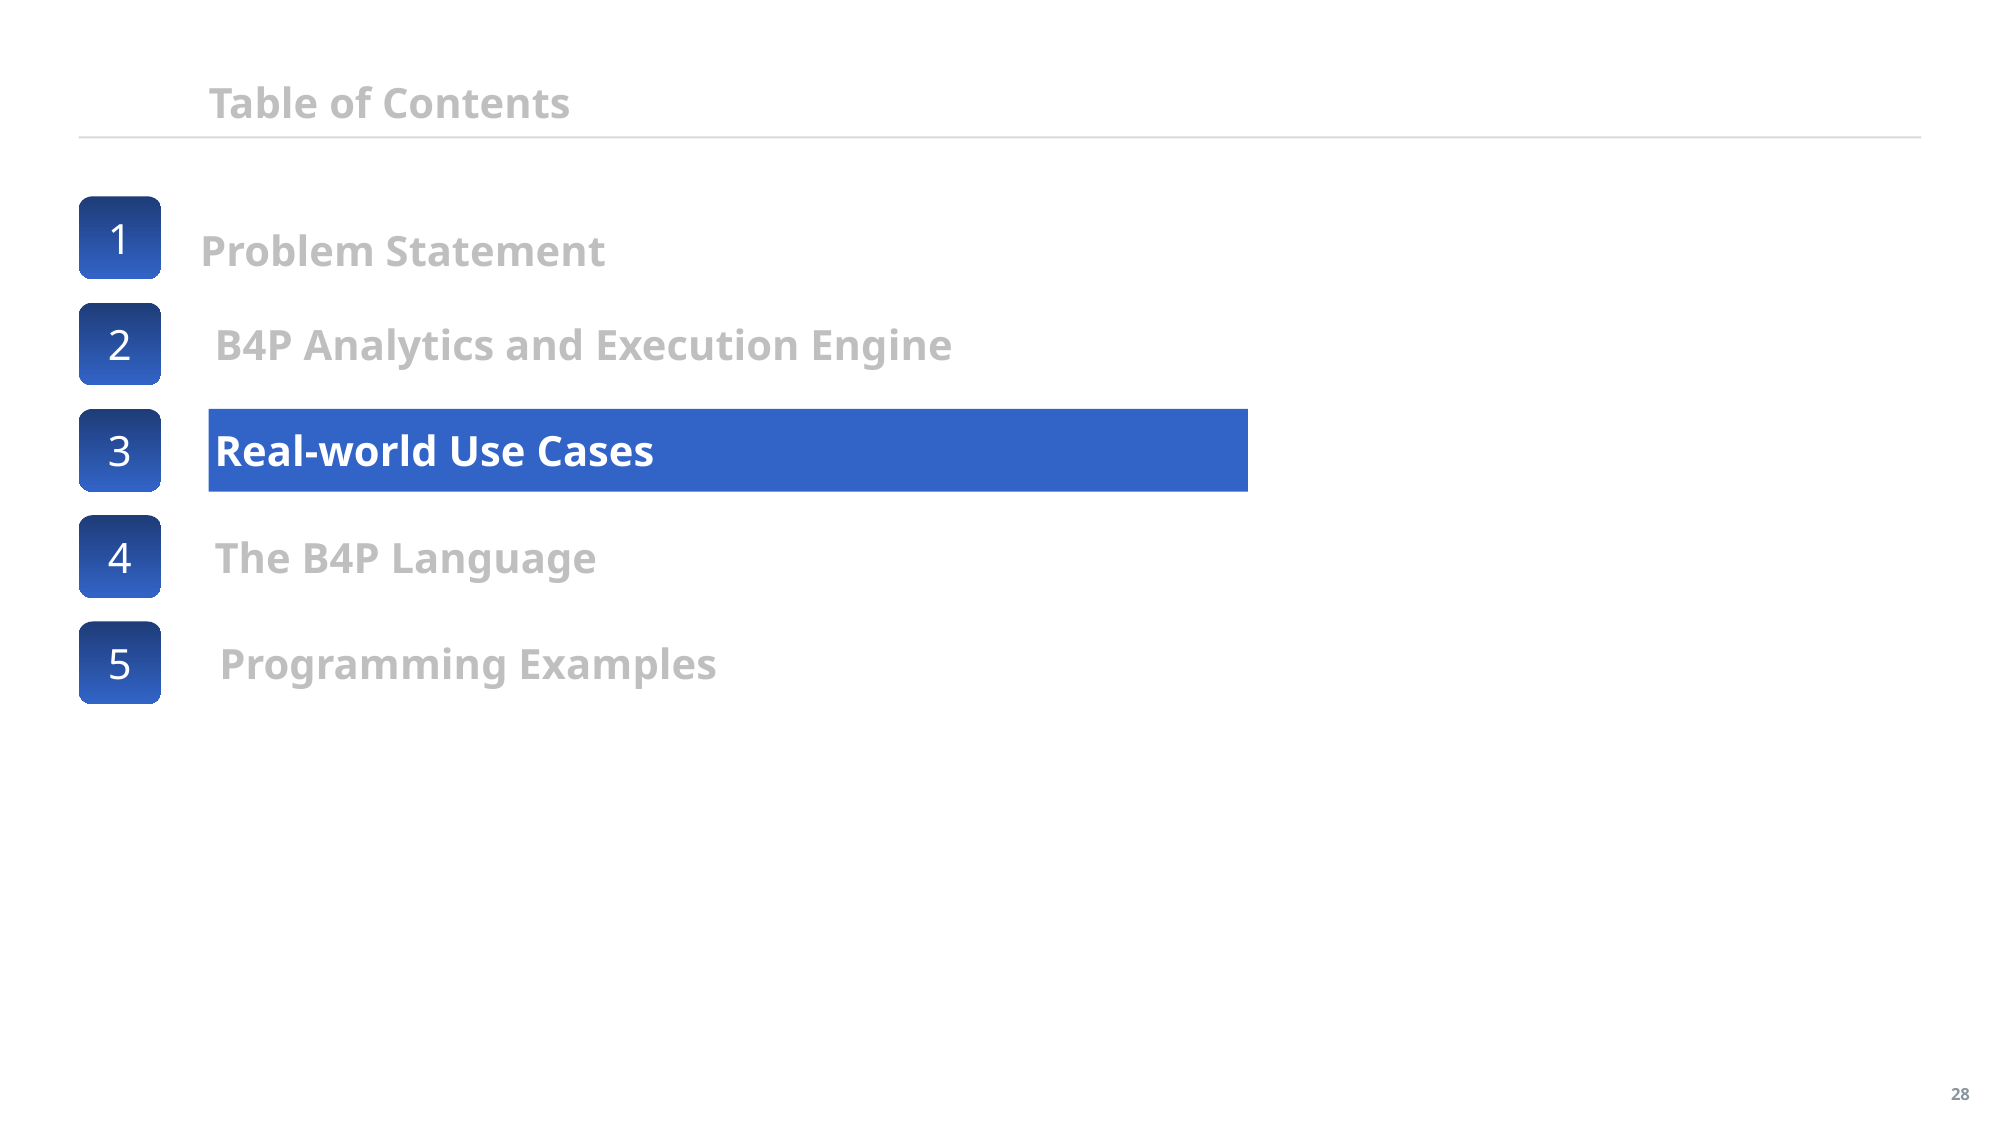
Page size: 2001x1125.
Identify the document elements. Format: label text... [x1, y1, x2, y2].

text_box Real-world Use Cases [208, 408, 1248, 492]
text_box 3 [78, 408, 162, 492]
text_box 2 [78, 302, 162, 386]
text_box 1 [78, 196, 162, 279]
text_box Problem Statement [194, 208, 1246, 292]
text_box Programming Examples [213, 621, 1265, 705]
text_box Table of Contents [202, 60, 1254, 144]
text_box 4 [78, 515, 162, 598]
text_box B4P Analytics and Execution Engine [208, 302, 1260, 386]
text_box The B4P Language [208, 515, 1260, 598]
text_box 5 [78, 621, 162, 705]
